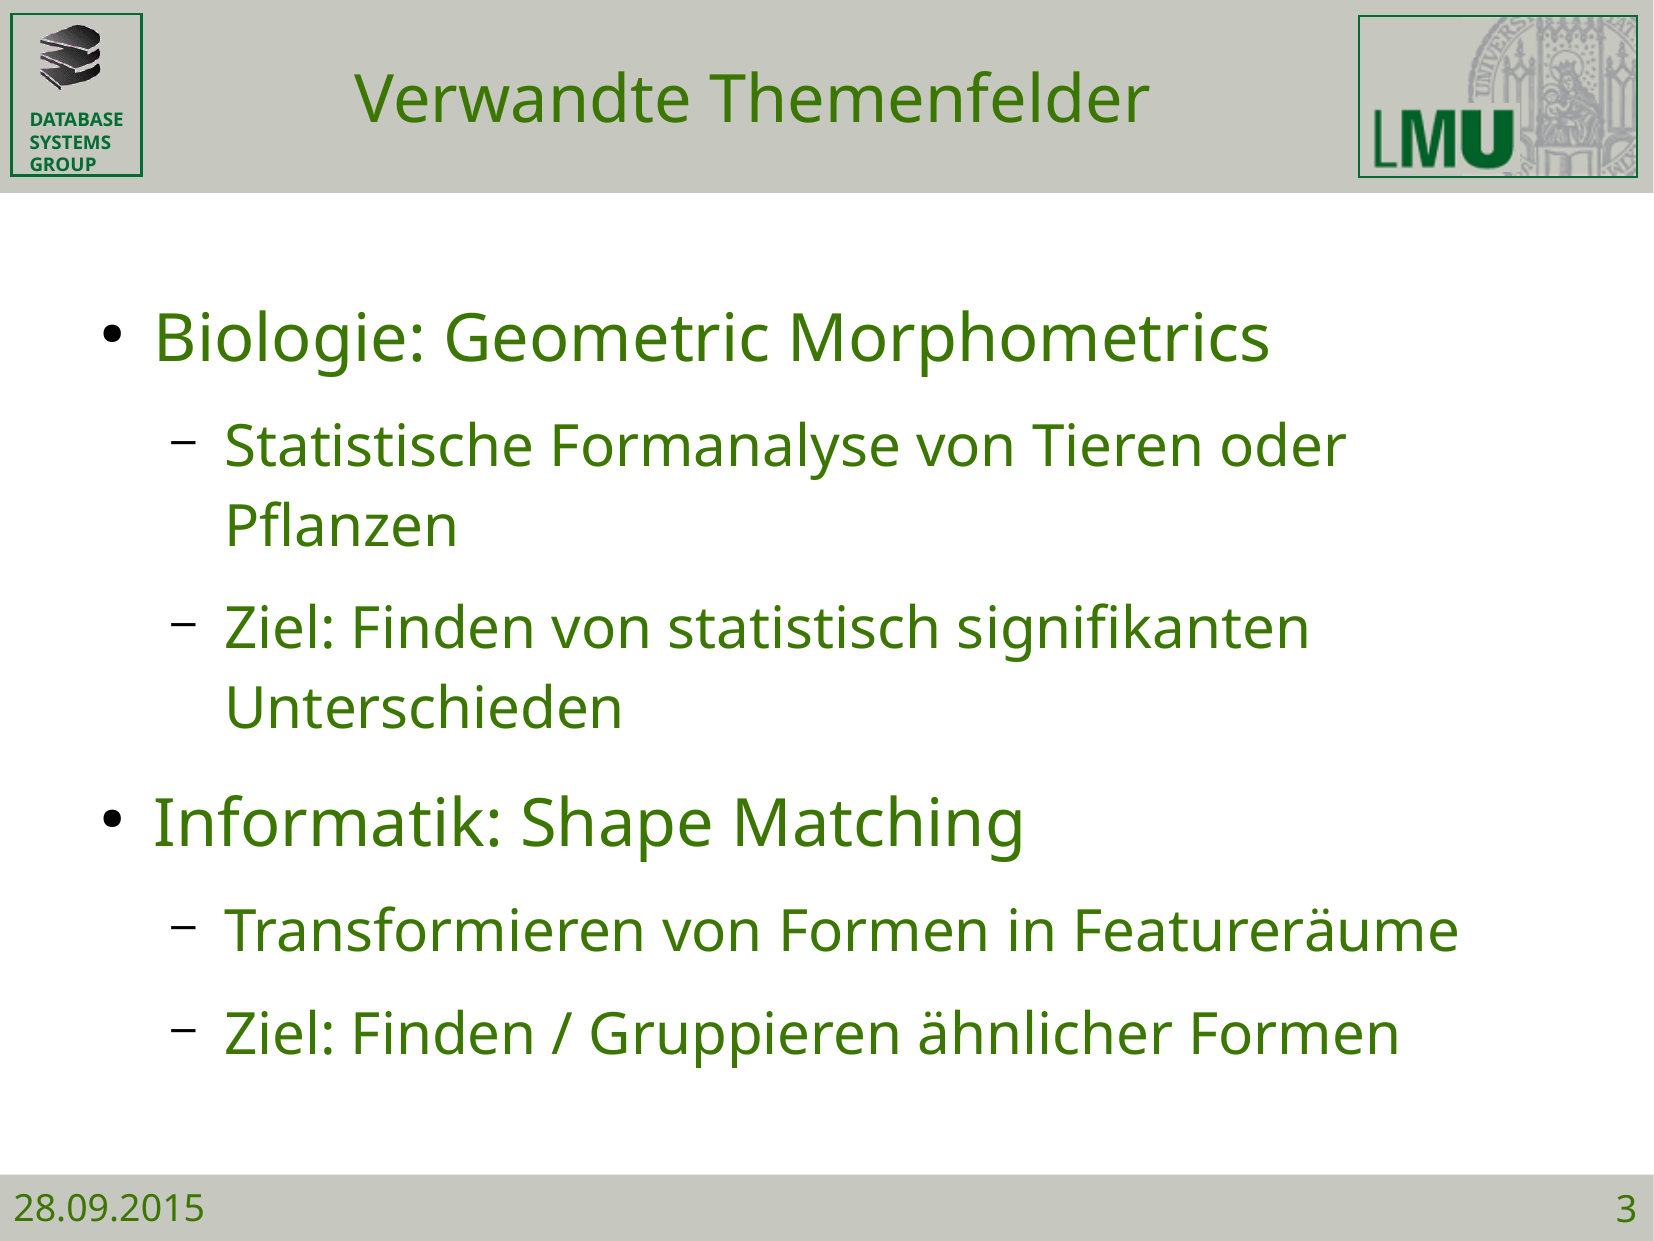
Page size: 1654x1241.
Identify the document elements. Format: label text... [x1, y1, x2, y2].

list Biologie: Geometric Morphometrics Statistische Formanalyse von Tieren oder Pflanzen Ziel: Finden von statistisch signifikanten Unterschieden Informatik: Shape Matching Transformieren von Formen in Featureräume Ziel: Finden / Gruppieren ähnlicher Formen [82, 290, 1571, 1087]
title Verwandte Themenfelder [183, 17, 1323, 177]
picture [1369, 17, 1636, 176]
picture [36, 21, 104, 94]
